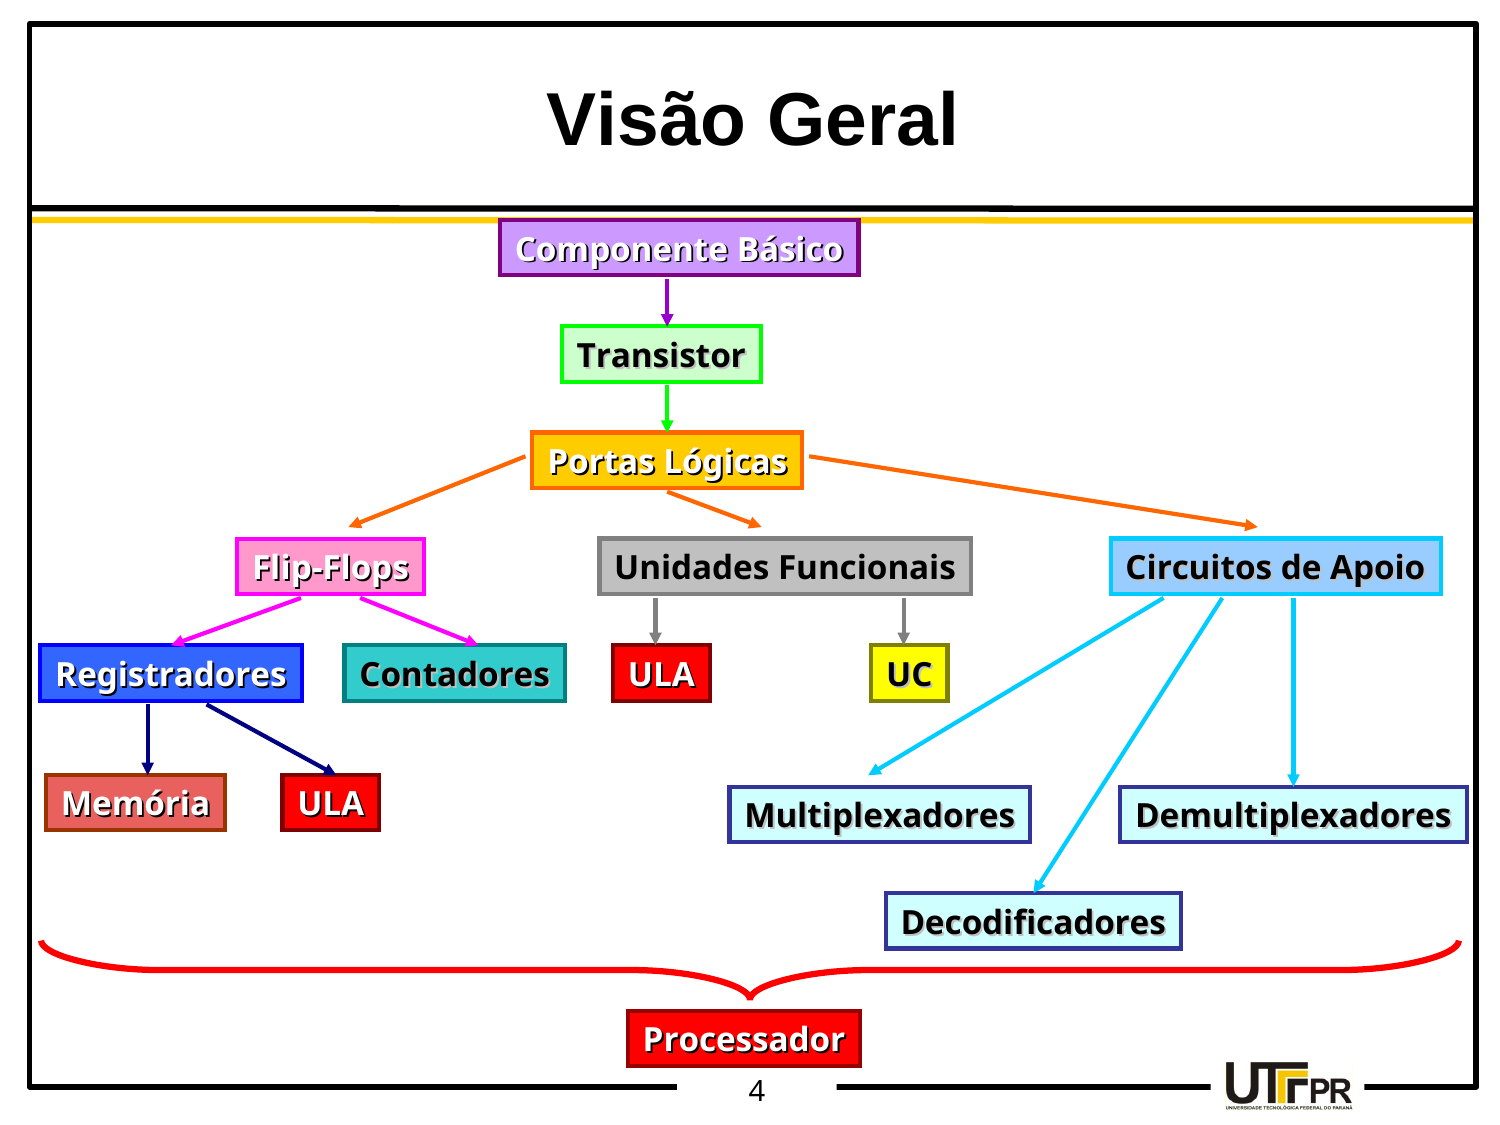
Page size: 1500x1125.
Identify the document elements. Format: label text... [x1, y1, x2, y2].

text_box UC [871, 645, 948, 701]
text_box Circuitos de Apoio [1110, 538, 1441, 594]
text_box Flip-Flops [237, 538, 425, 595]
text_box Decodificadores [885, 893, 1182, 949]
text_box Demultiplexadores [1120, 786, 1467, 843]
text_box Portas Lógicas [532, 432, 803, 488]
text_box ULA [282, 774, 380, 831]
picture [1225, 1062, 1353, 1110]
text_box Processador [627, 1010, 861, 1067]
text_box Registradores [40, 645, 302, 701]
text_box Componente Básico [500, 219, 859, 276]
title Visão Geral [29, 47, 1477, 196]
text_box Contadores [344, 645, 566, 701]
text_box Memória [45, 774, 226, 831]
text_box Multiplexadores [729, 786, 1031, 843]
text_box ULA [613, 645, 710, 701]
text_box Unidades Funcionais [599, 538, 972, 594]
text_box Transistor [561, 326, 761, 382]
